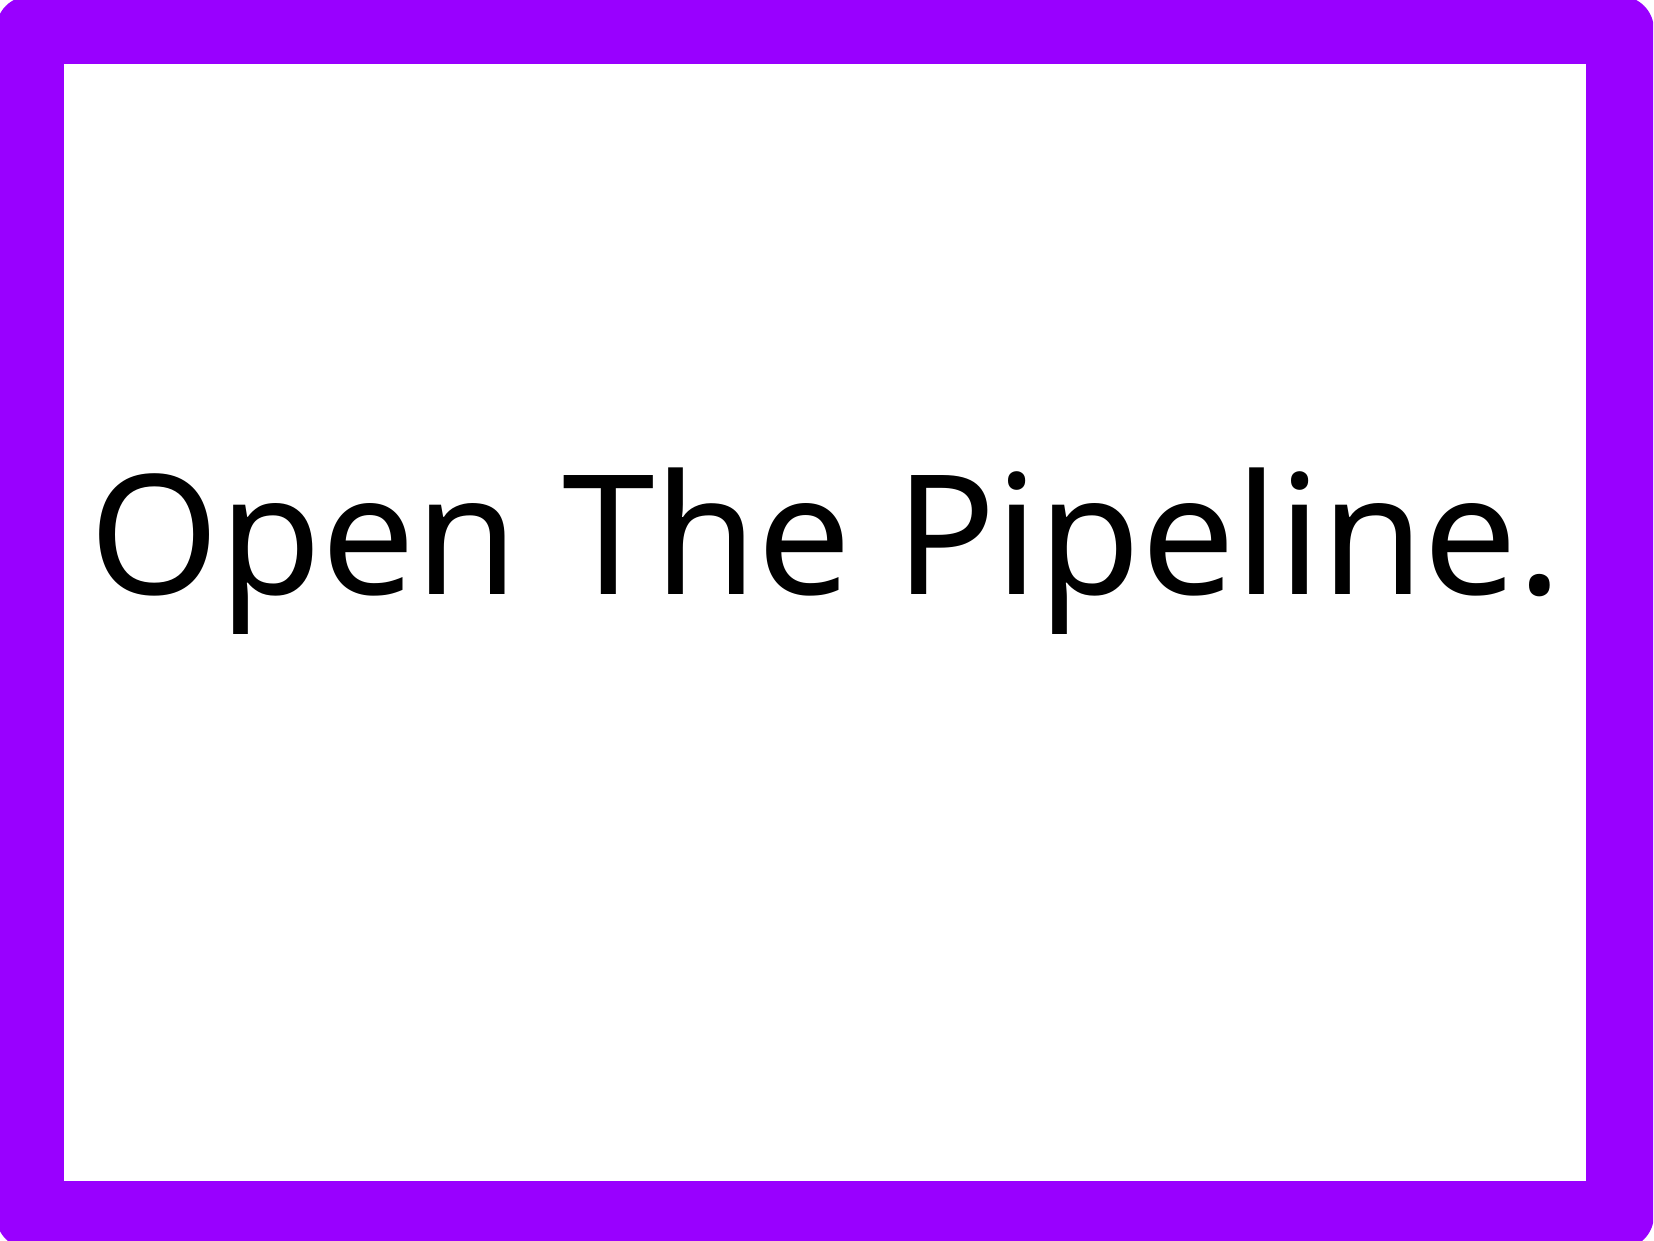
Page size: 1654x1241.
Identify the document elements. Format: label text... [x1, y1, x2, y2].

text_box Open The Pipeline. [82, 49, 1571, 1010]
